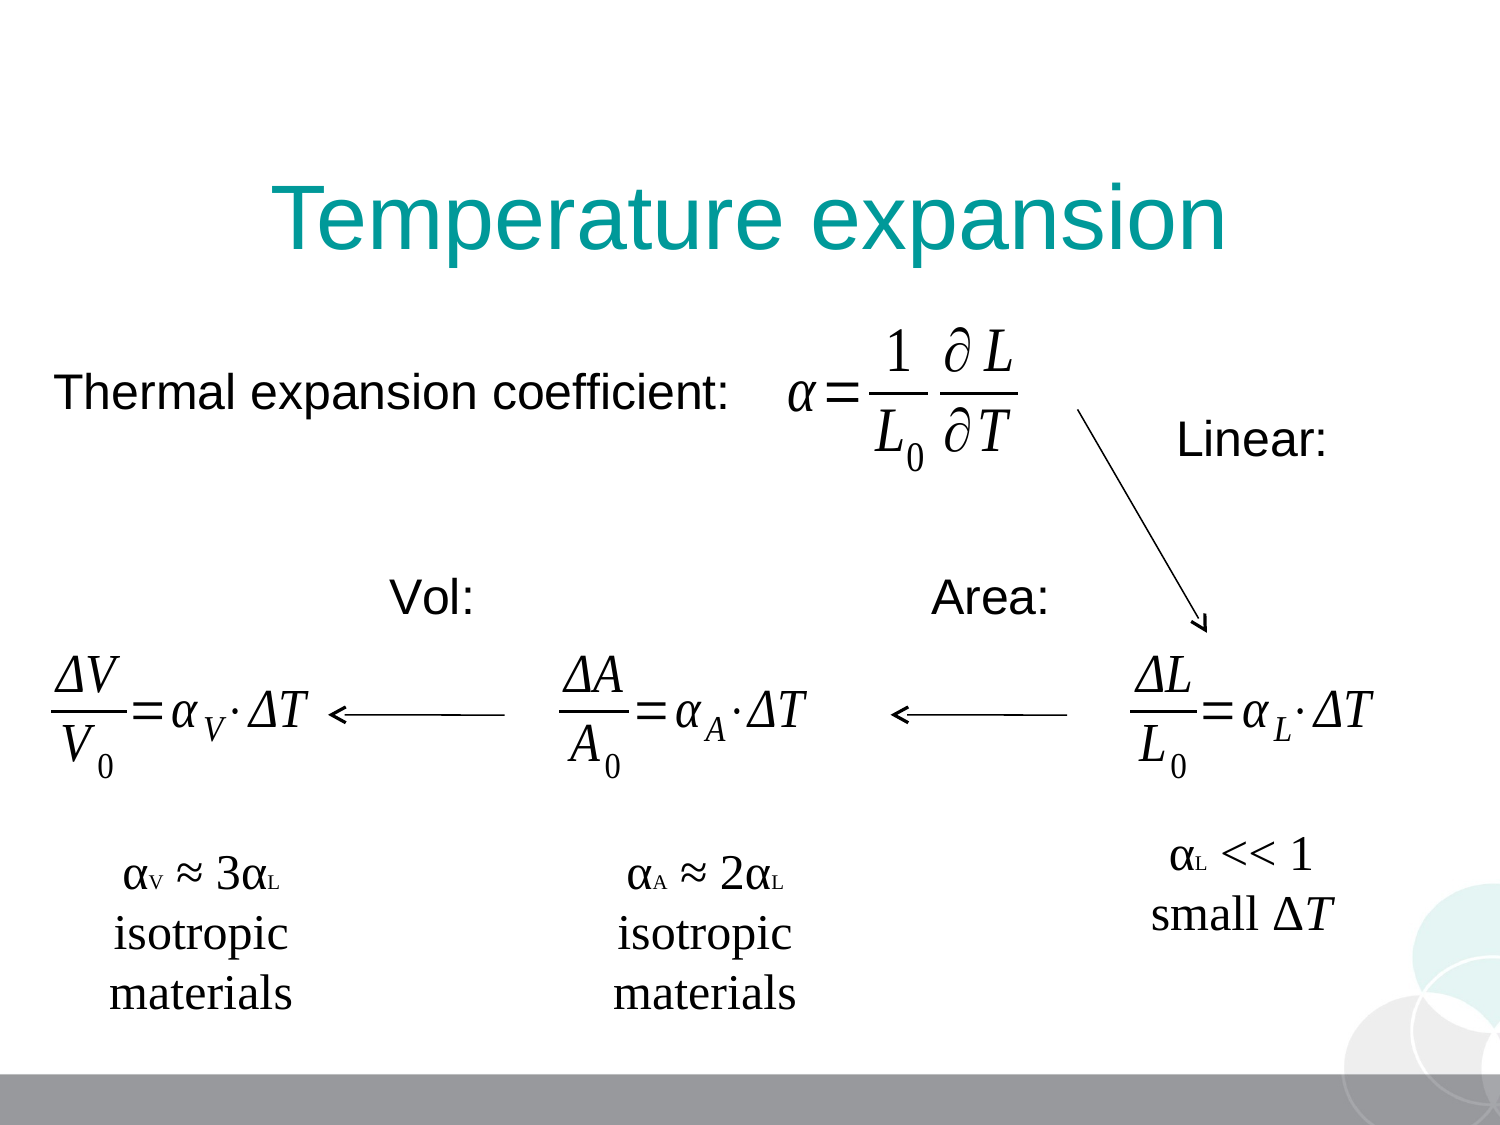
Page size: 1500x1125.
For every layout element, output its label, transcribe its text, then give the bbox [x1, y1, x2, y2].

chart [543, 644, 828, 787]
text_box Vol: [374, 556, 491, 633]
chart [35, 644, 329, 787]
title Temperature expansion [62, 137, 1438, 288]
text_box αL << 1 small ΔT [1136, 812, 1347, 949]
chart [1114, 644, 1395, 787]
picture [0, 879, 1500, 1125]
text_box Linear: [1161, 398, 1344, 474]
text_box Thermal expansion coefficient: [38, 351, 747, 427]
text_box Area: [916, 556, 1066, 633]
text_box αV ≈ 3αL isotropic materials [94, 831, 309, 1028]
text_box αA ≈ 2αL isotropic materials [598, 831, 812, 1028]
chart [773, 316, 1039, 481]
